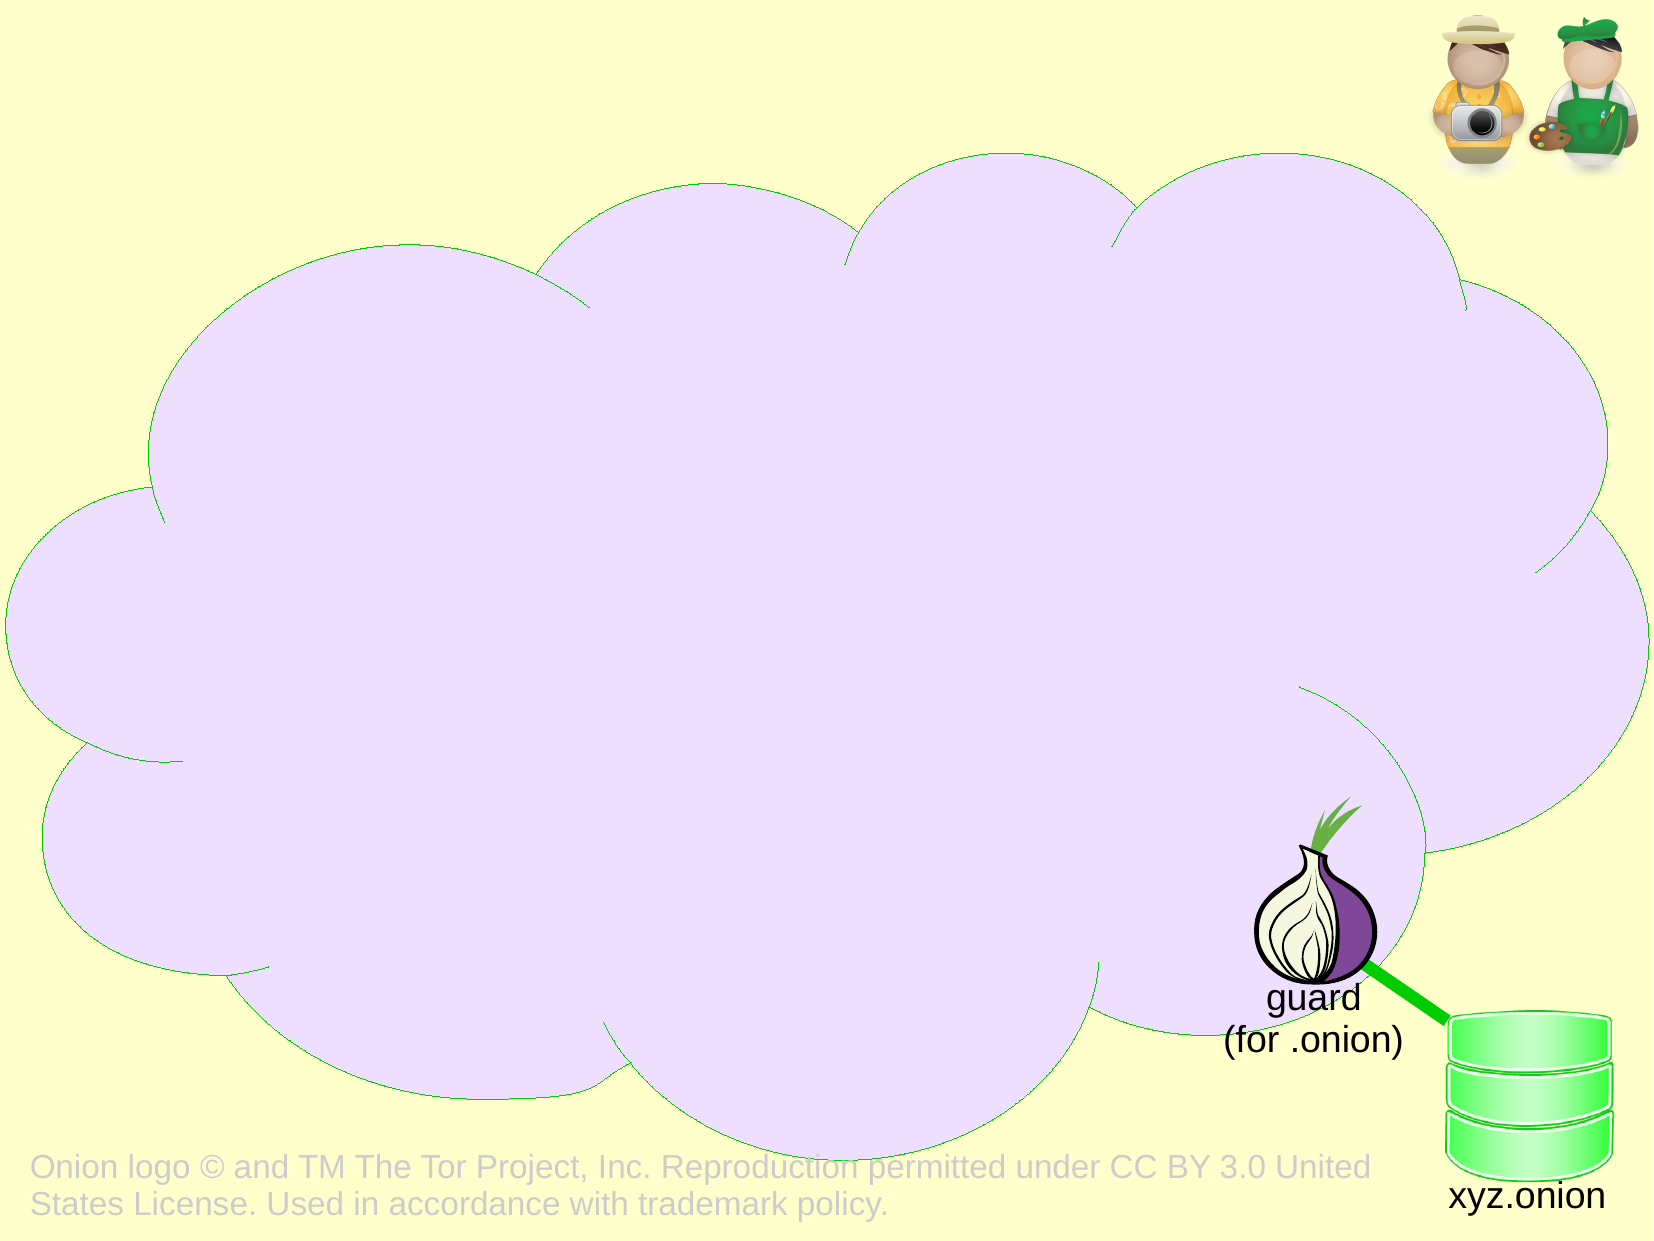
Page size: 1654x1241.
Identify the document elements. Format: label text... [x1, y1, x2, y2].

text_box [5, 153, 1650, 1141]
picture [1445, 1011, 1614, 1182]
picture [1254, 796, 1378, 985]
picture [1415, 2, 1653, 184]
text_box guard (for .onion) [1208, 969, 1420, 1069]
text_box Onion logo © and TM The Tor Project, Inc. Reproduction permitted under CC BY 3.0 United States License. Used in accordance with trademark policy. [15, 1141, 1471, 1231]
text_box xyz.onion [1433, 1167, 1622, 1225]
